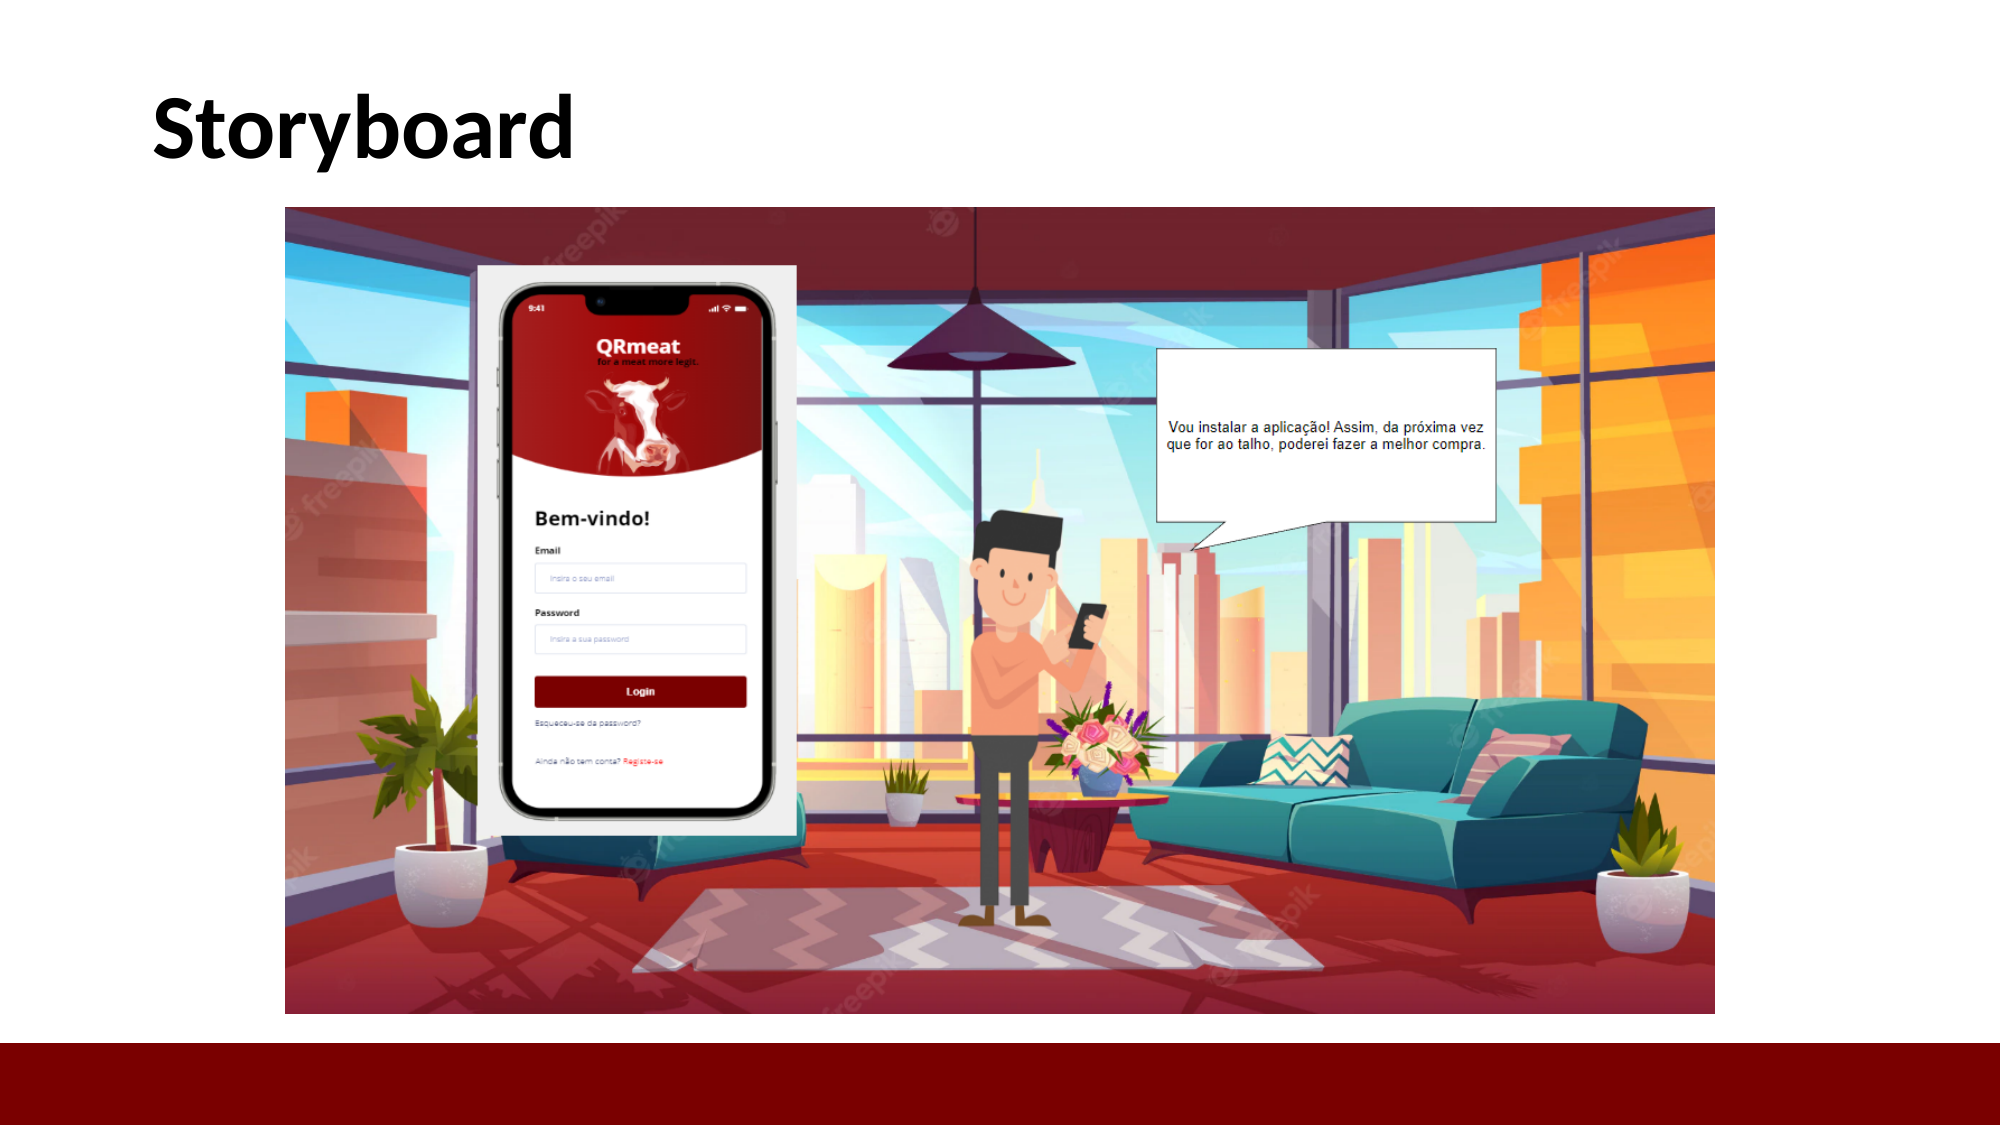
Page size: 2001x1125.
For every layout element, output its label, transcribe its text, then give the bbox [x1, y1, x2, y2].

text_box [0, 1043, 2000, 1125]
picture [285, 207, 1715, 1014]
title Storyboard [137, 20, 1863, 238]
